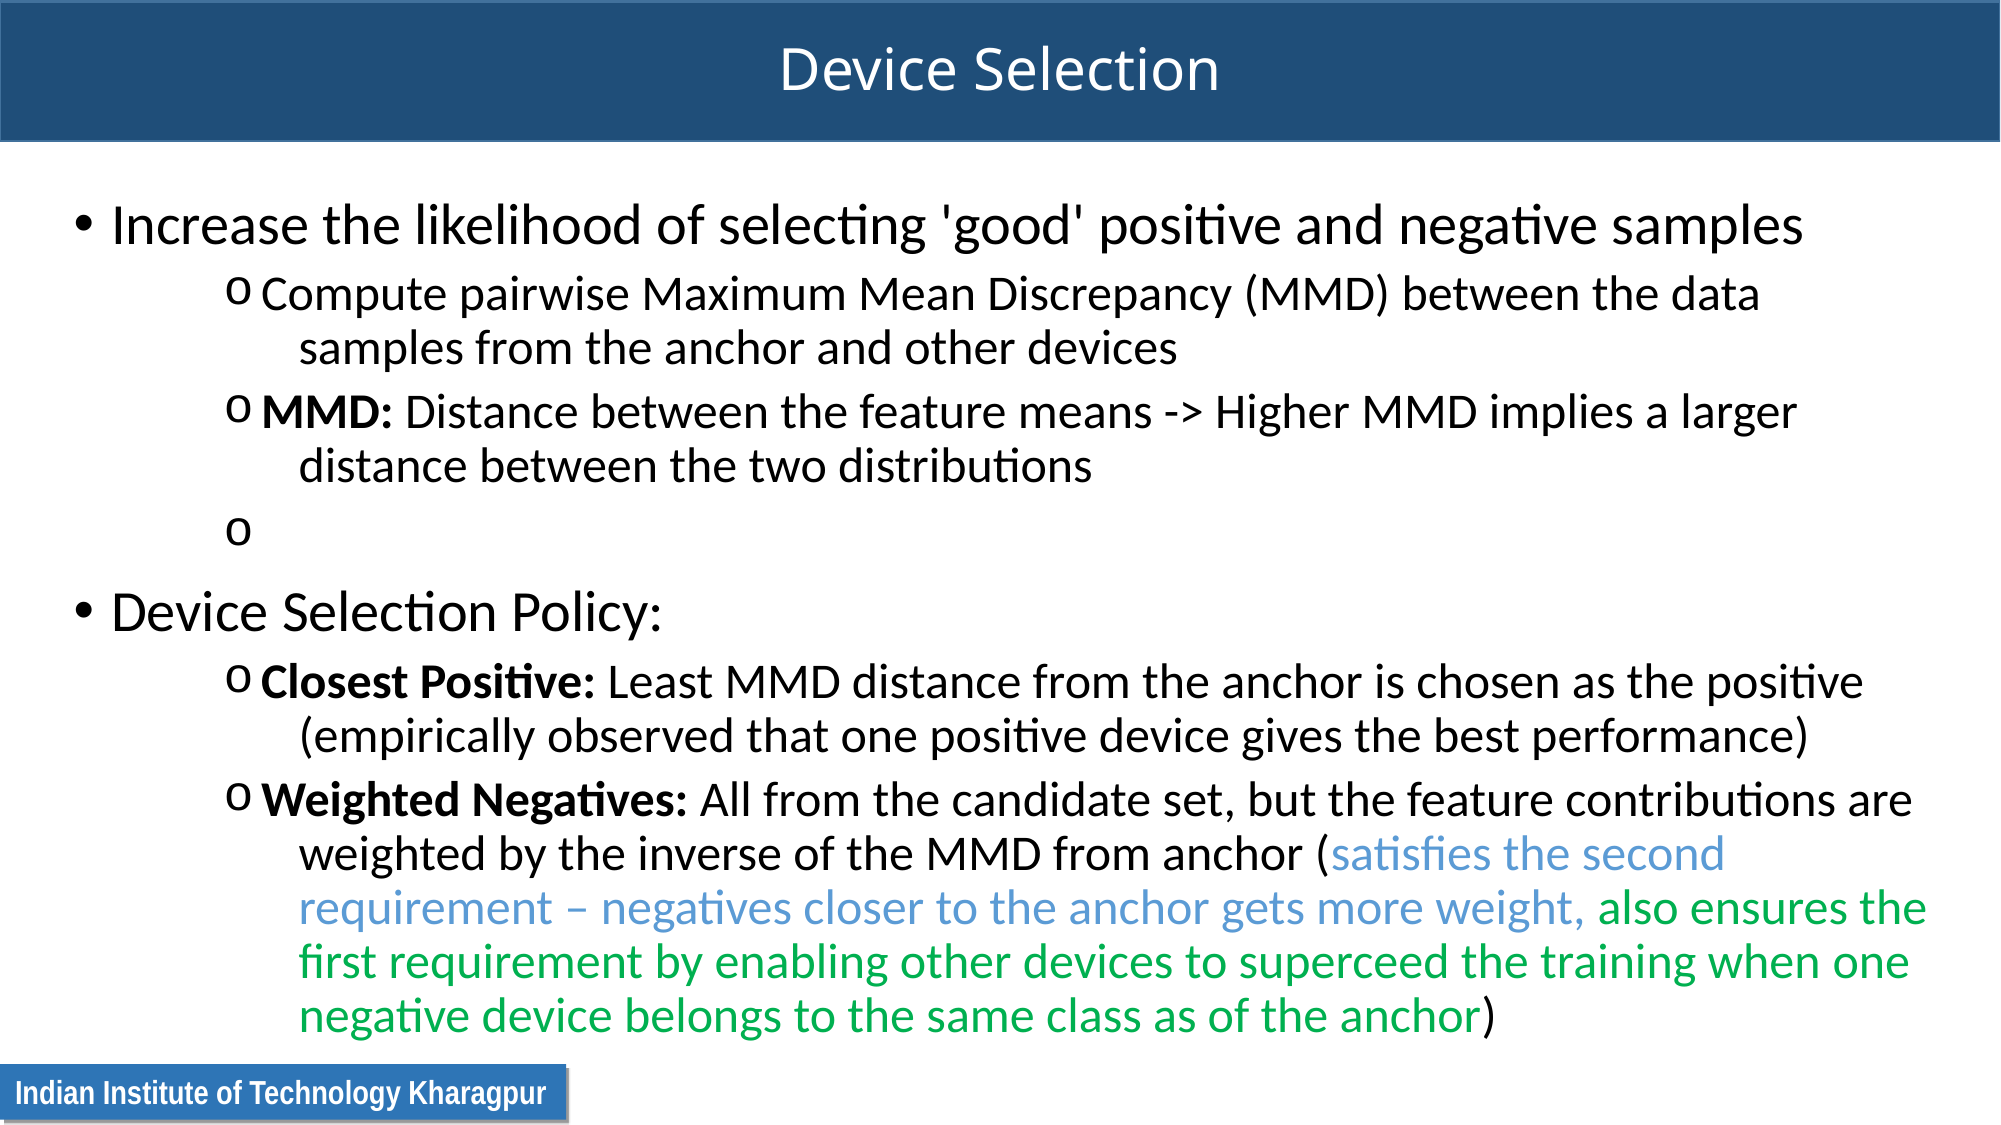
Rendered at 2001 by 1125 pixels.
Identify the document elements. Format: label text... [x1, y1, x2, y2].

title Device Selection [0, 1, 2000, 141]
list Increase the likelihood of selecting 'good' positive and negative samples Compute pairwise Maximum Mean Discrepancy (MMD) between the data samples from the anchor and other devices MMD: Distance between the feature means -> Higher MMD implies a larger distance between the two distributions Device Selection Policy: Closest Positive: Least MMD distance from the anchor is chosen as the positive (empirically observed that one positive device gives the best performance) Weighted Negatives: All from the candidate set, but the feature contributions are weighted by the inverse of the MMD from anchor (satisfies the second requirement – negatives closer to the anchor gets more weight, also ensures the first requirement by enabling other devices to superceed the training when one negative device belongs to the same class as of the anchor) [58, 186, 1954, 1065]
